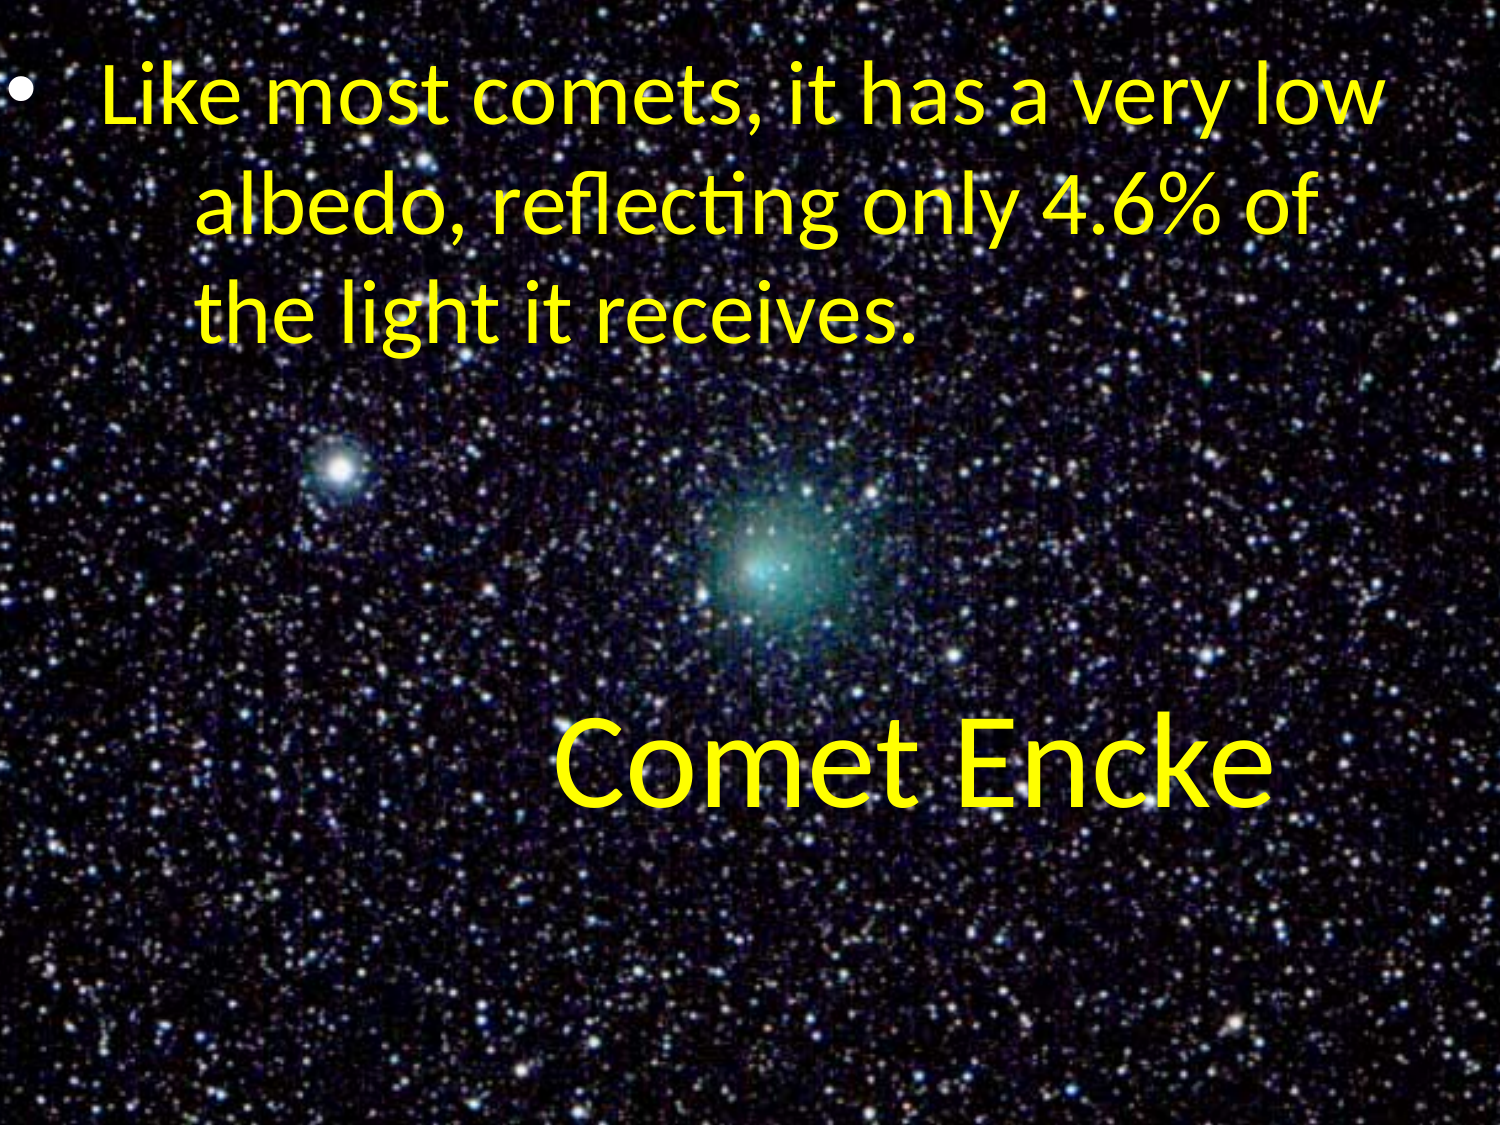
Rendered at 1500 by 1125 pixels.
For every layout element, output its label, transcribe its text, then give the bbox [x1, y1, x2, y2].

text_box Comet Encke [537, 662, 1476, 845]
picture [0, 0, 1500, 1125]
text_box Like most comets, it has a very low albedo, reflecting only 4.6% of the light it receives. [0, 24, 1444, 374]
